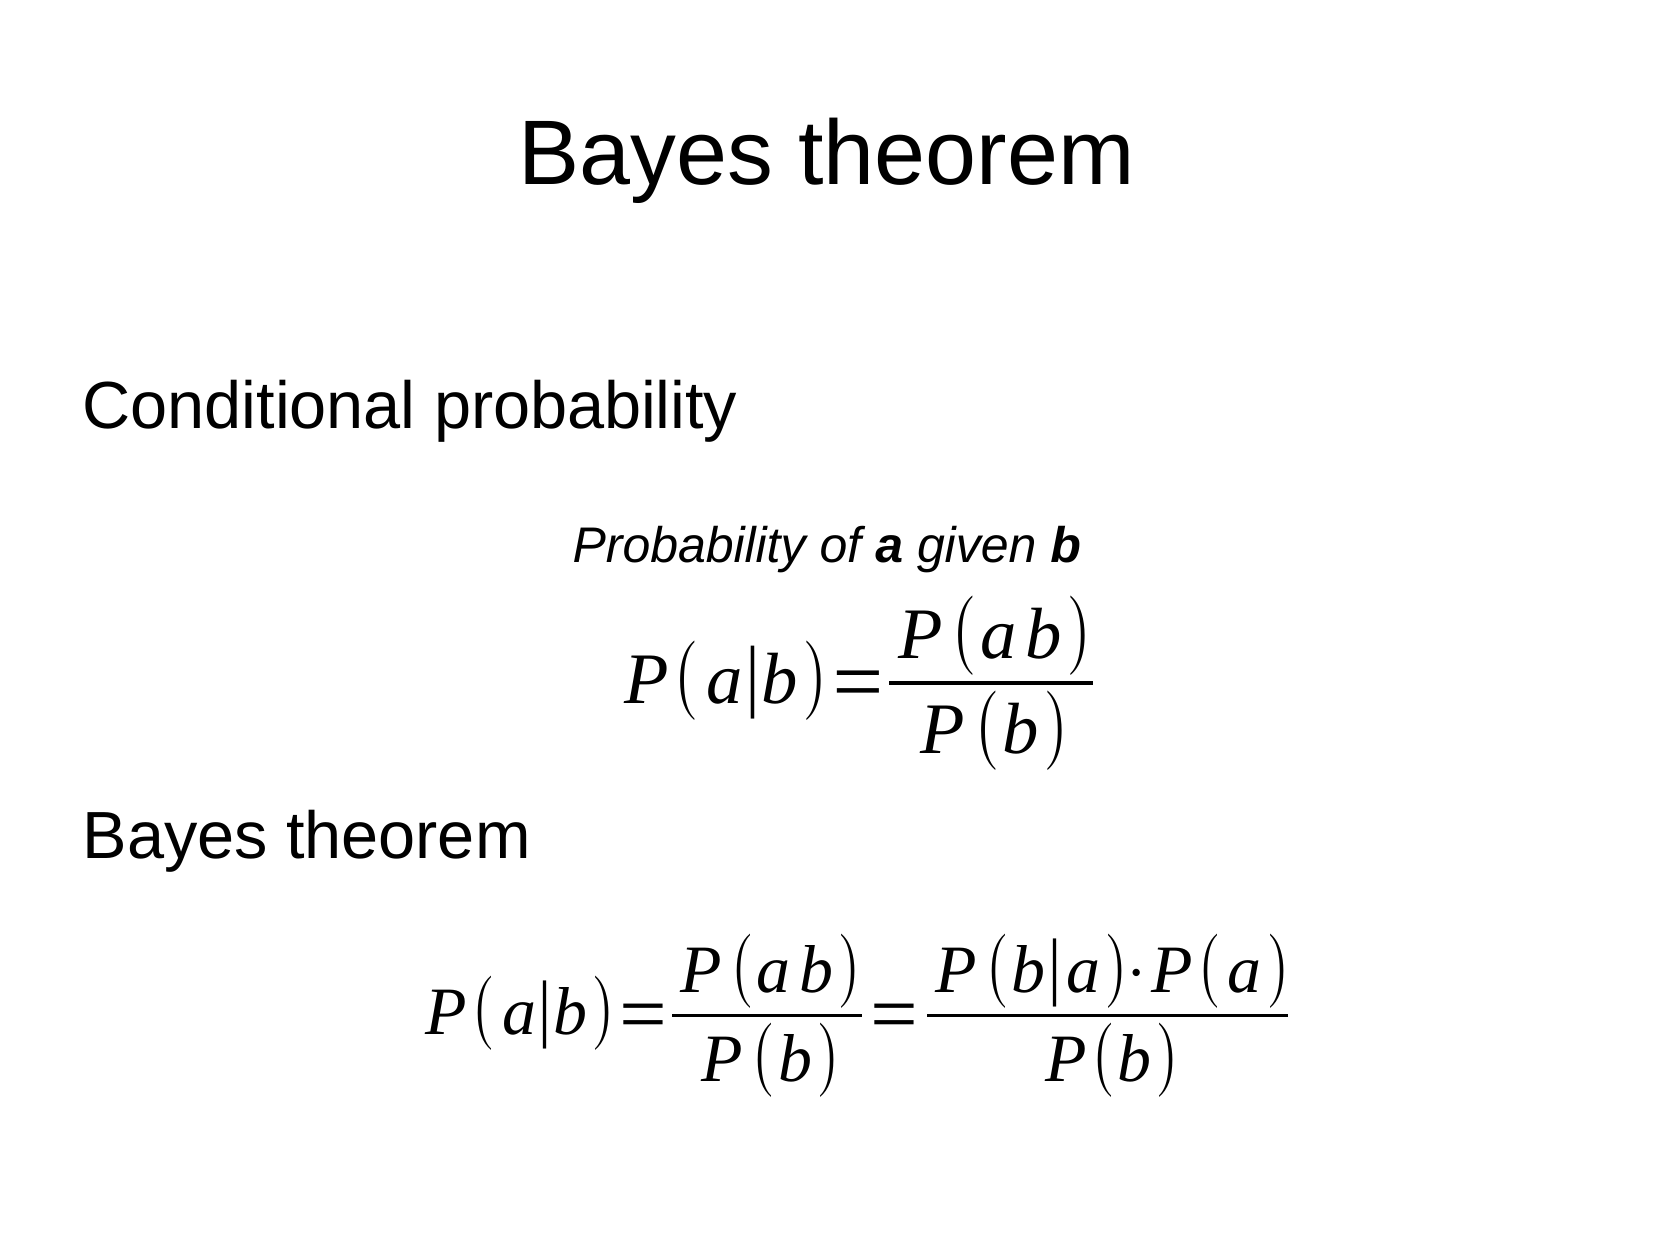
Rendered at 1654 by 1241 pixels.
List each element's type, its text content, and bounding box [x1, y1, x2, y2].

subtitle Conditional probability Probability of a given b Bayes theorem [82, 260, 1571, 980]
chart [404, 928, 1310, 1102]
chart [601, 590, 1116, 776]
title Bayes theorem [82, 49, 1571, 257]
